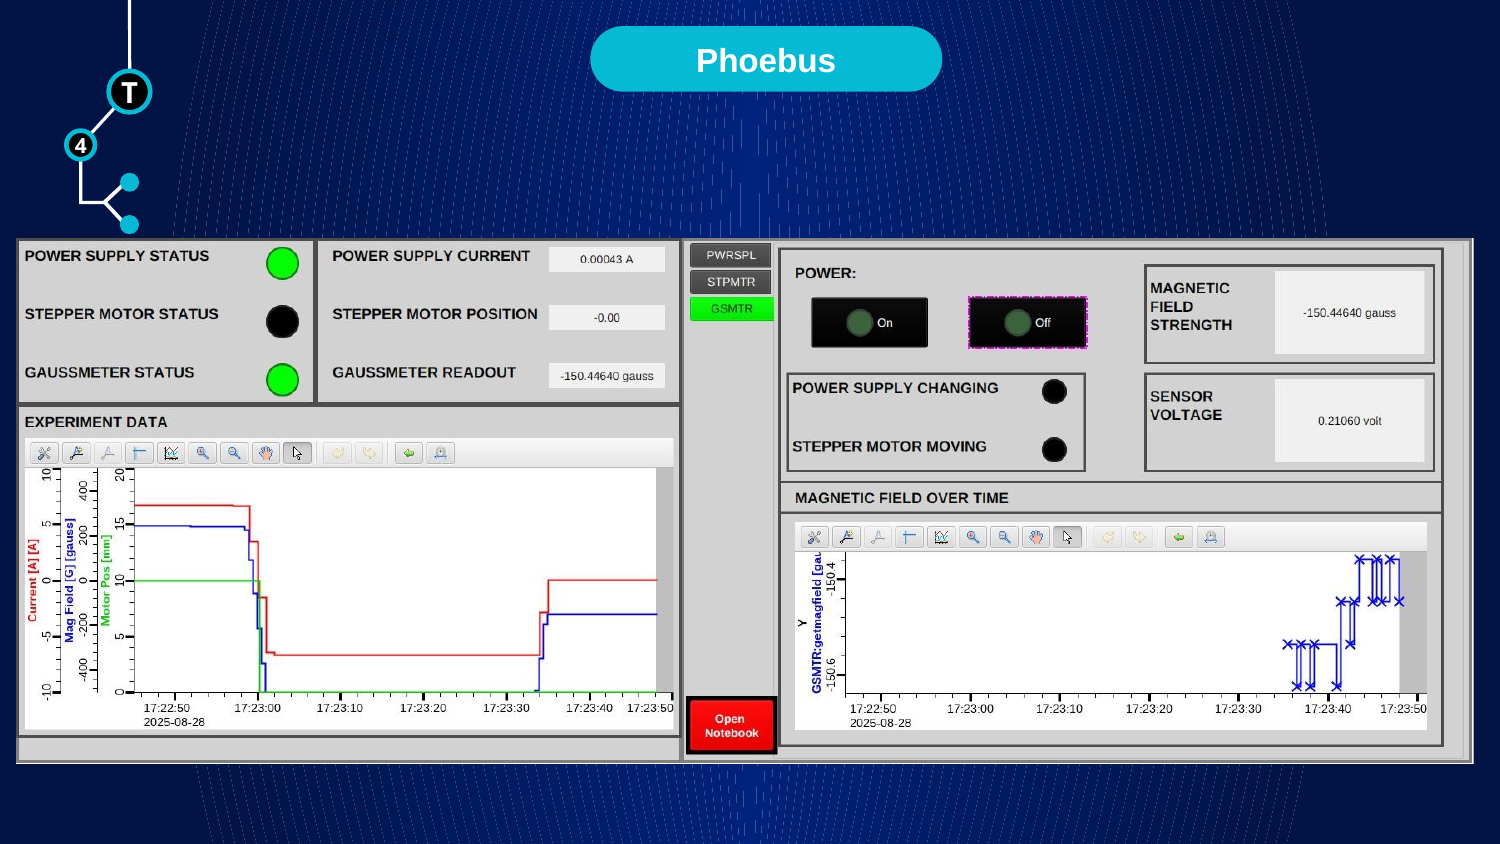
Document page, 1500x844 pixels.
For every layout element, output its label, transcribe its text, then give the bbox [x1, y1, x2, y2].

picture [16, 238, 1474, 764]
text_box Phoebus [590, 26, 943, 92]
text_box [122, 175, 137, 190]
text_box [122, 217, 137, 232]
text_box T [108, 70, 151, 113]
text_box 4 [66, 130, 95, 160]
